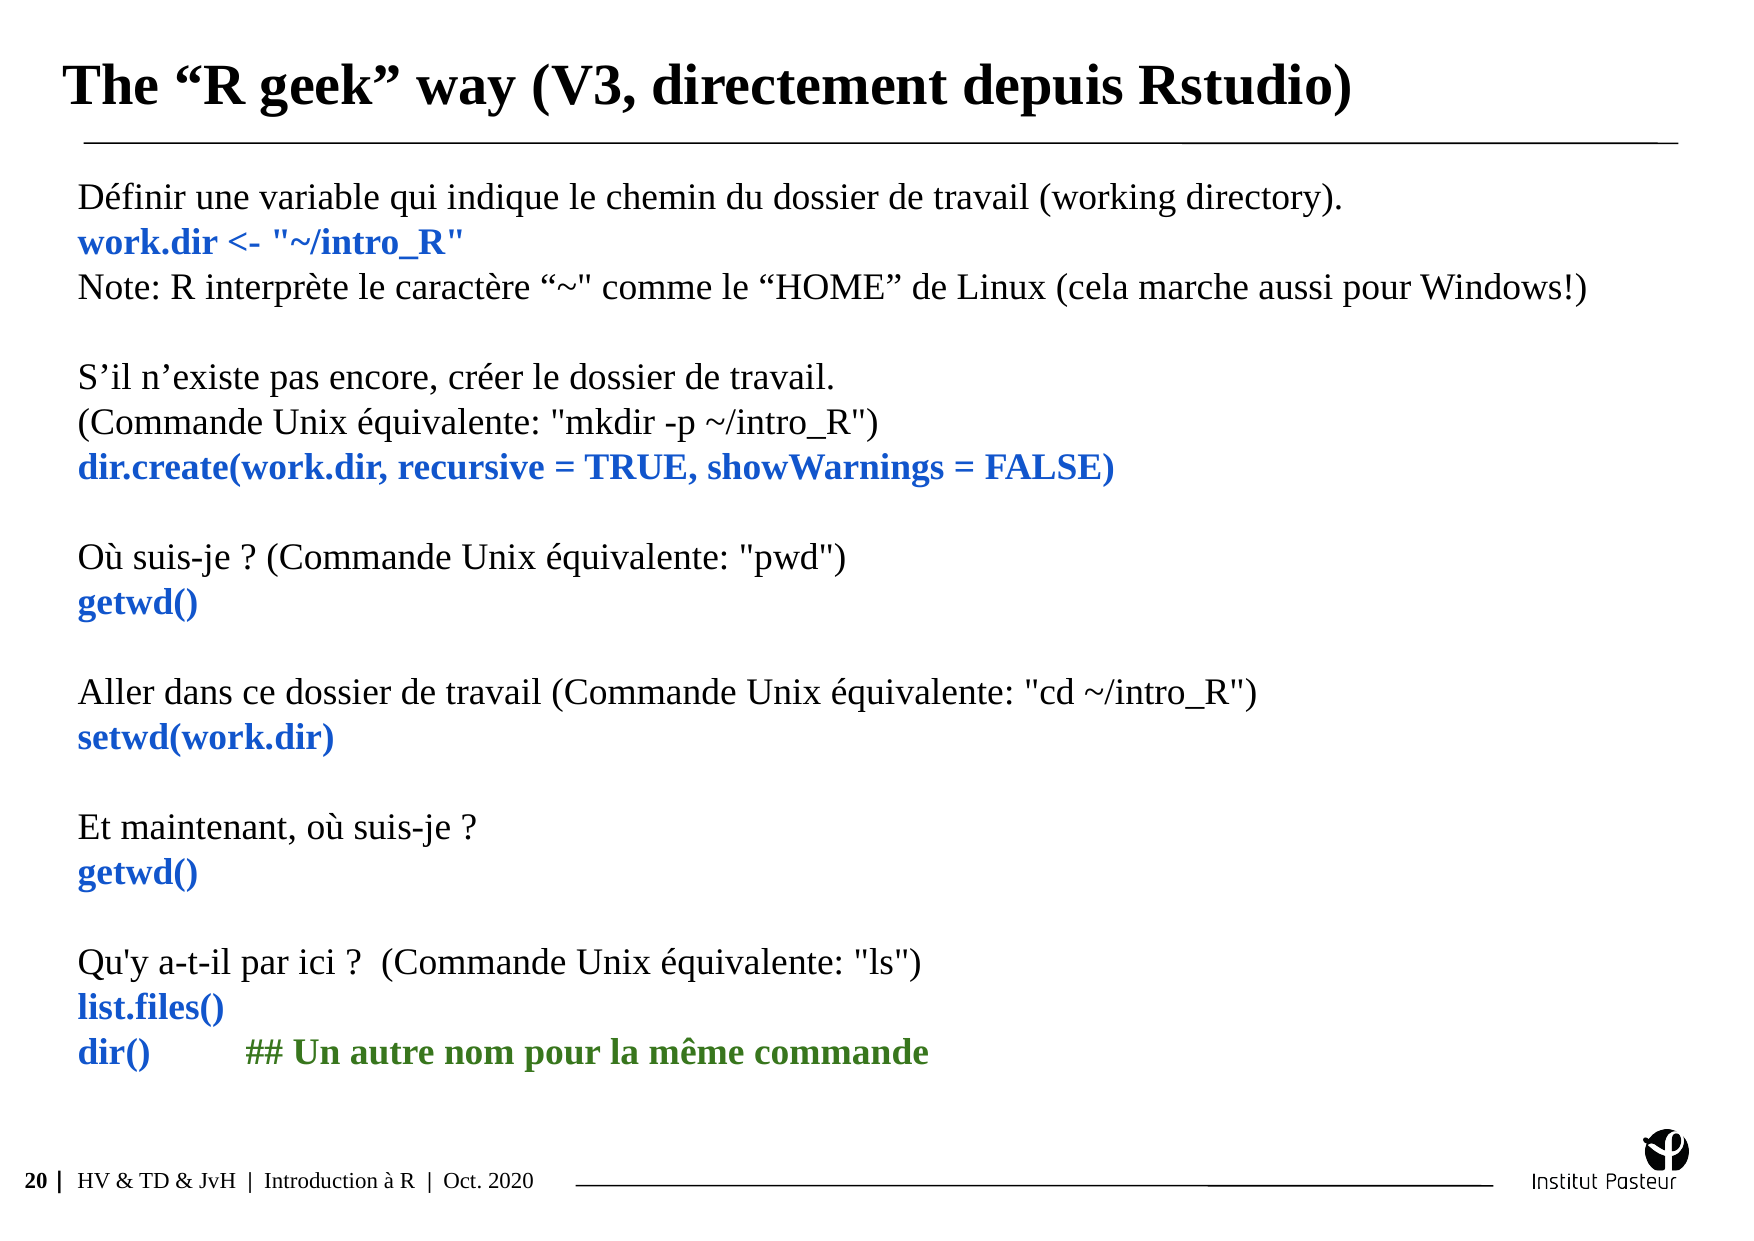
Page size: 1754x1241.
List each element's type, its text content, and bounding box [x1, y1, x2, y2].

text_box The “R geek” way (V3, directement depuis Rstudio) [62, 2, 1692, 160]
picture [1533, 1173, 1689, 1189]
list Définir une variable qui indique le chemin du dossier de travail (working directory). work.dir <- "~/intro_R" Note: R interprète le caractère “~" comme le “HOME” de Linux (cela marche aussi pour Windows!) S’il n’existe pas encore, créer le dossier de travail. (Commande Unix équivalente: "mkdir -p ~/intro_R") dir.create(work.dir, recursive = TRUE, showWarnings = FALSE) Où suis-je ? (Commande Unix équivalente: "pwd") getwd() Aller dans ce dossier de travail (Commande Unix équivalente: "cd ~/intro_R") setwd(work.dir) Et maintenant, où suis-je ? getwd() Qu'y a-t-il par ici ? (Commande Unix équivalente: "ls") list.files() dir() ## Un autre nom pour la même commande [62, 160, 1692, 1173]
